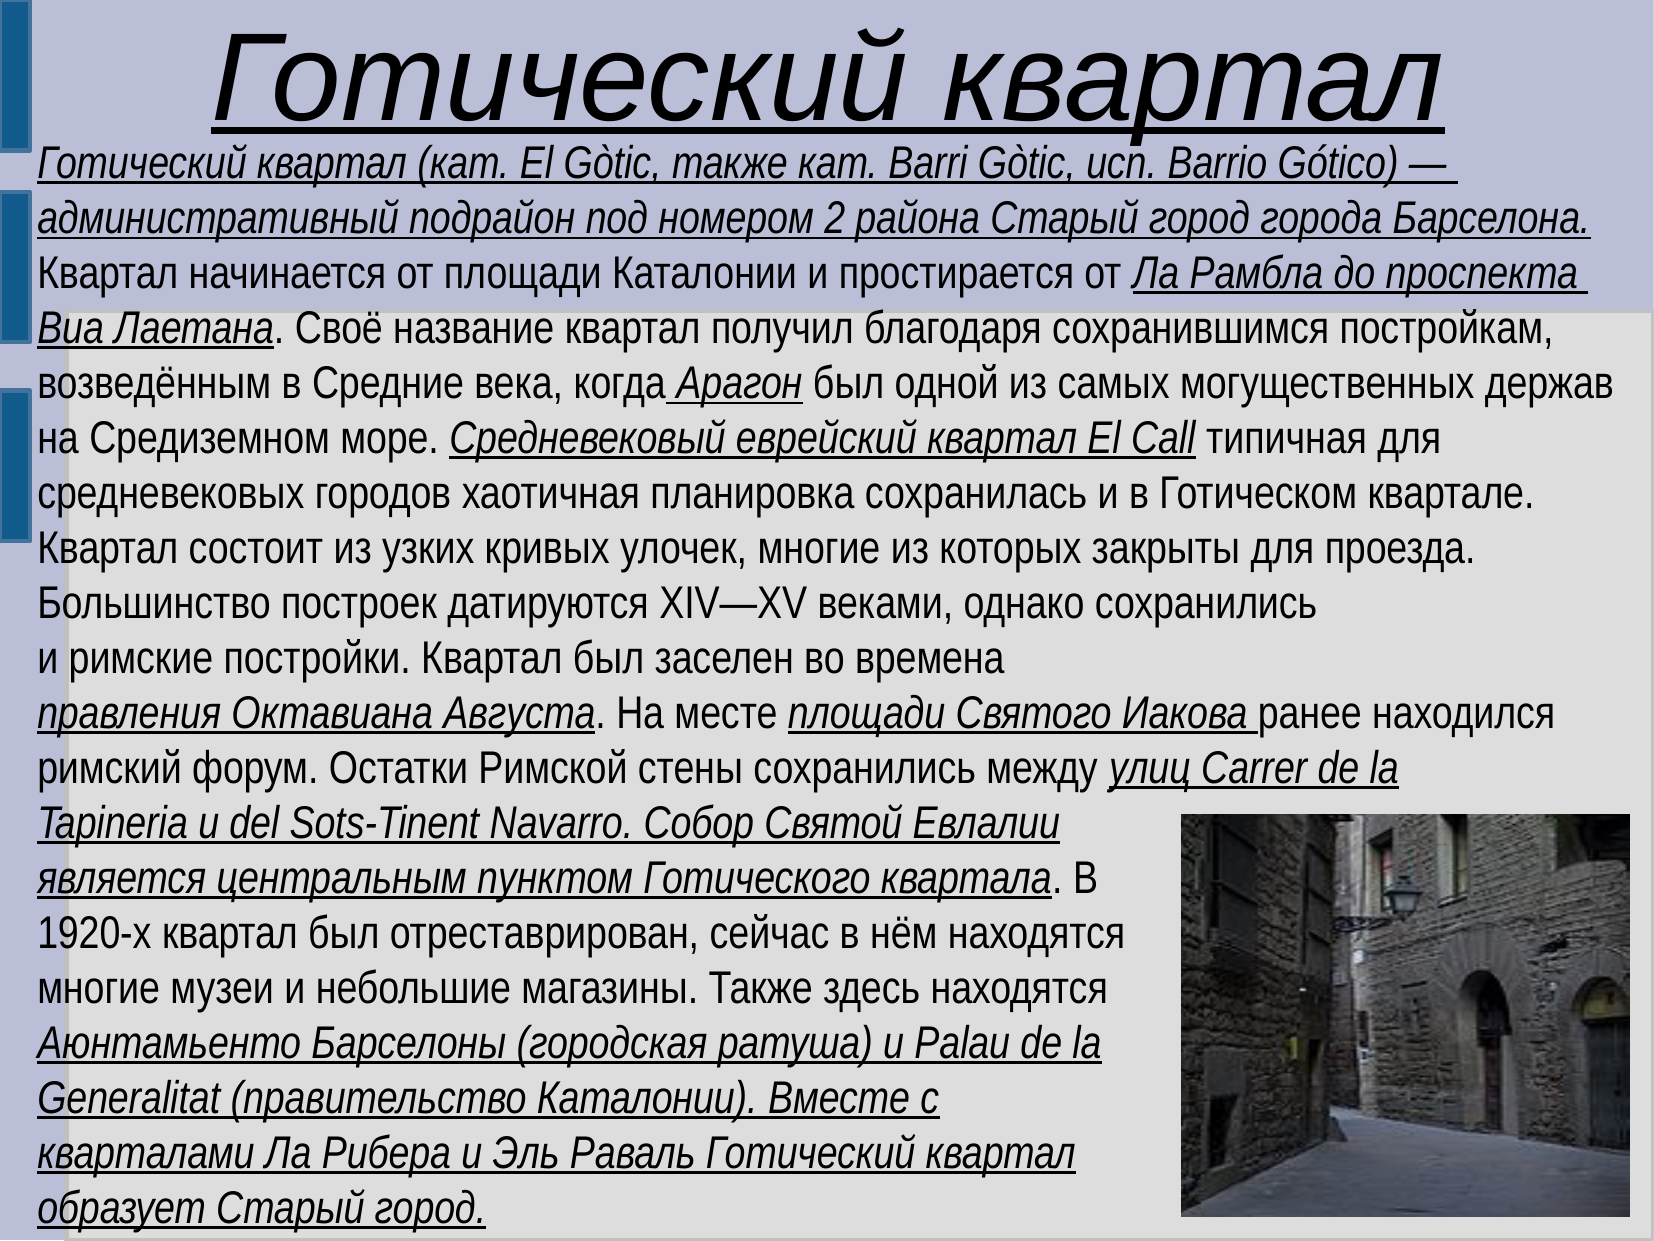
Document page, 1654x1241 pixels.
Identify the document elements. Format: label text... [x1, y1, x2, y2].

text_box Готический квартал (кат. El Gòtic, также кат. Barri Gòtic, исп. Barrio Gótico) — административный подрайон под номером 2 района Старый город города Барселона. Квартал начинается от площади Каталонии и простирается от Ла Рамбла до проспекта Виа Лаетана. Своё название квартал получил благодаря сохранившимся постройкам, возведённым в Средние века, когда Арагон был одной из самых могущественных держав на Средиземном море. Средневековый еврейский квартал El Call типичная для средневековых городов хаотичная планировка сохранилась и в Готическом квартале. Квартал состоит из узких кривых улочек, многие из которых закрыты для проезда. Большинство построек датируются XIV—XV веками, однако сохранились и римские постройки. Квартал был заселен во времена правления Октавиана Августа. На месте площади Святого Иакова ранее находился римский форум. Остатки Римской стены сохранились между улиц Carrer de la Tapineria и del Sots-Tinent Navarro. Собор Святой Евлалии является центральным пунктом Готического квартала. В 1920-х квартал был отреставрирован, сейчас в нём находятся многие музеи и небольшие магазины. Также здесь находятся Аюнтамьенто Барселоны (городская ратуша) и Palau de la Generalitat (правительство Каталонии). Вместе с кварталами Ла Рибера и Эль Раваль Готический квартал образует Старый город. [22, 125, 1619, 1182]
picture [1181, 814, 1630, 1217]
title Готический квартал [94, 0, 1562, 142]
